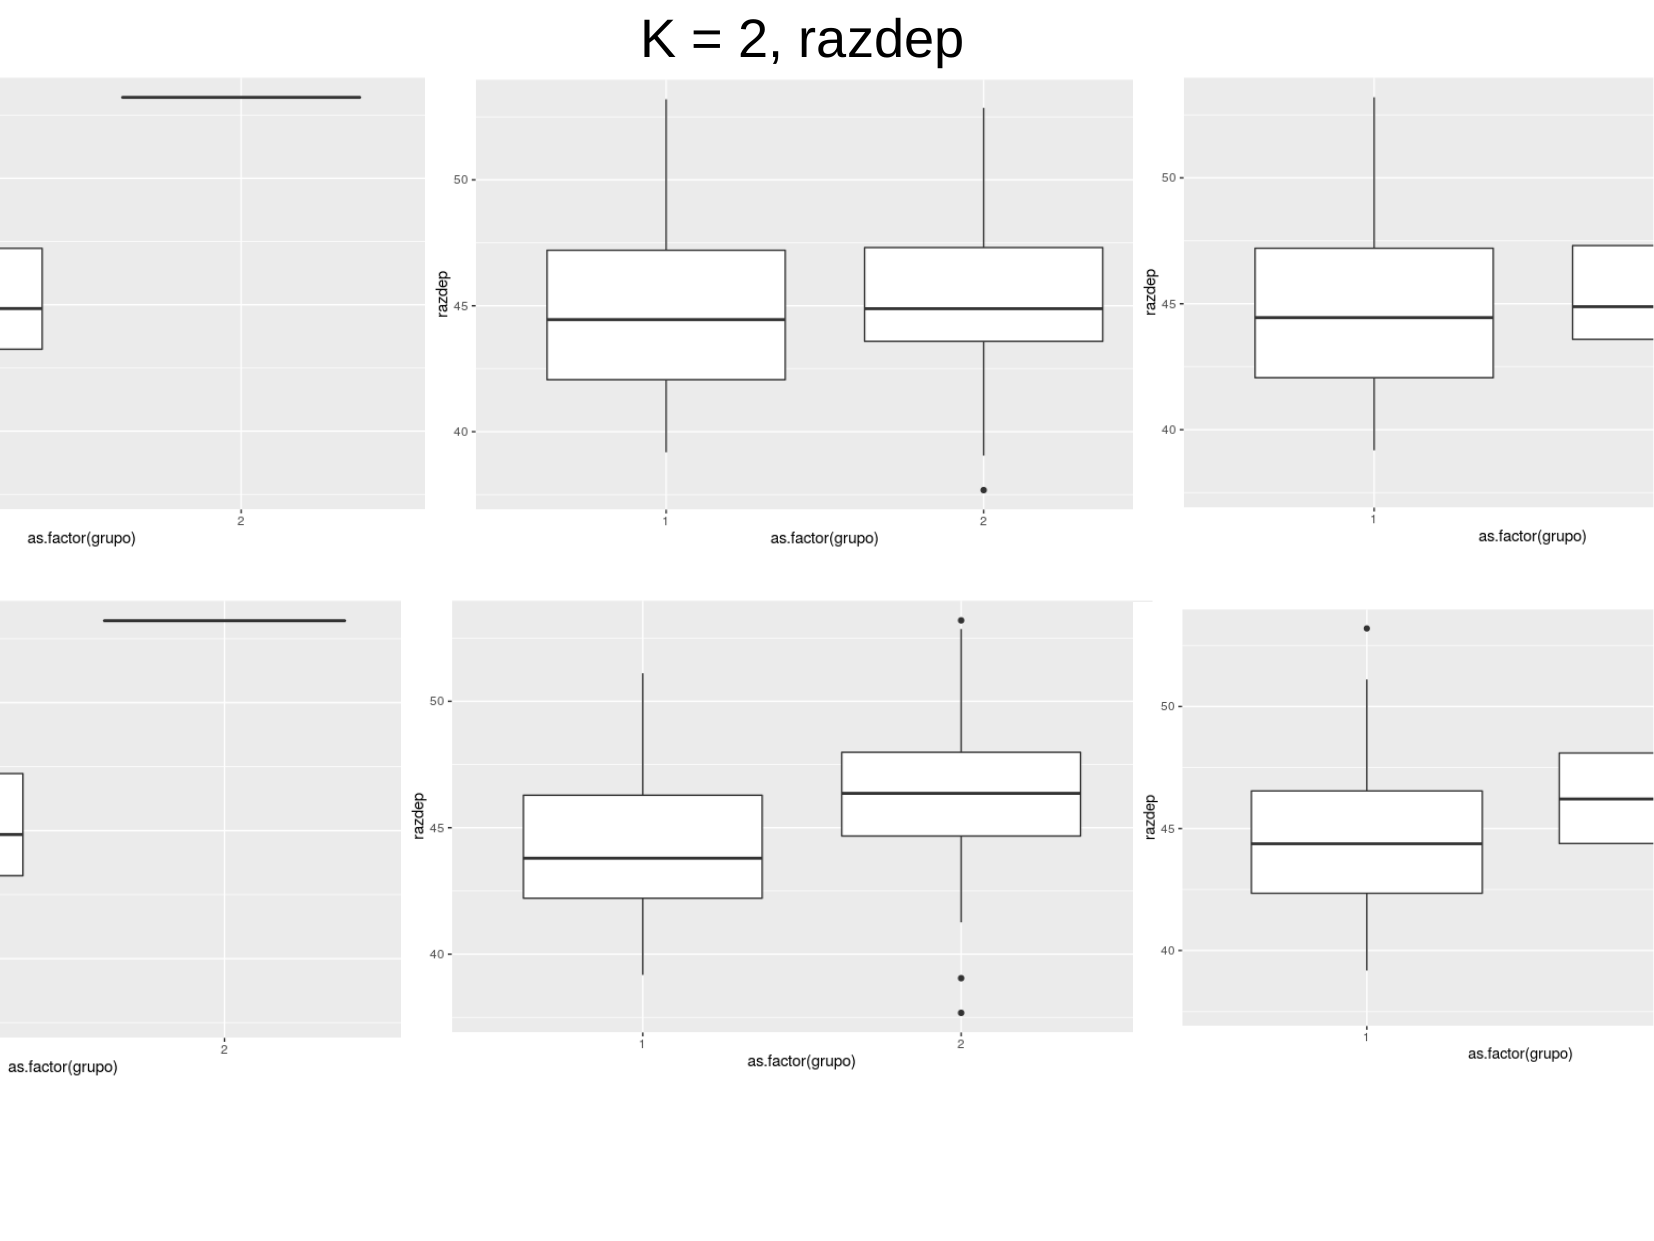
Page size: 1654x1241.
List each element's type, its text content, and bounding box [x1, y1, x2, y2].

picture [0, 70, 1654, 554]
picture [0, 593, 1654, 1083]
title K = 2, razdep [59, 0, 1548, 72]
